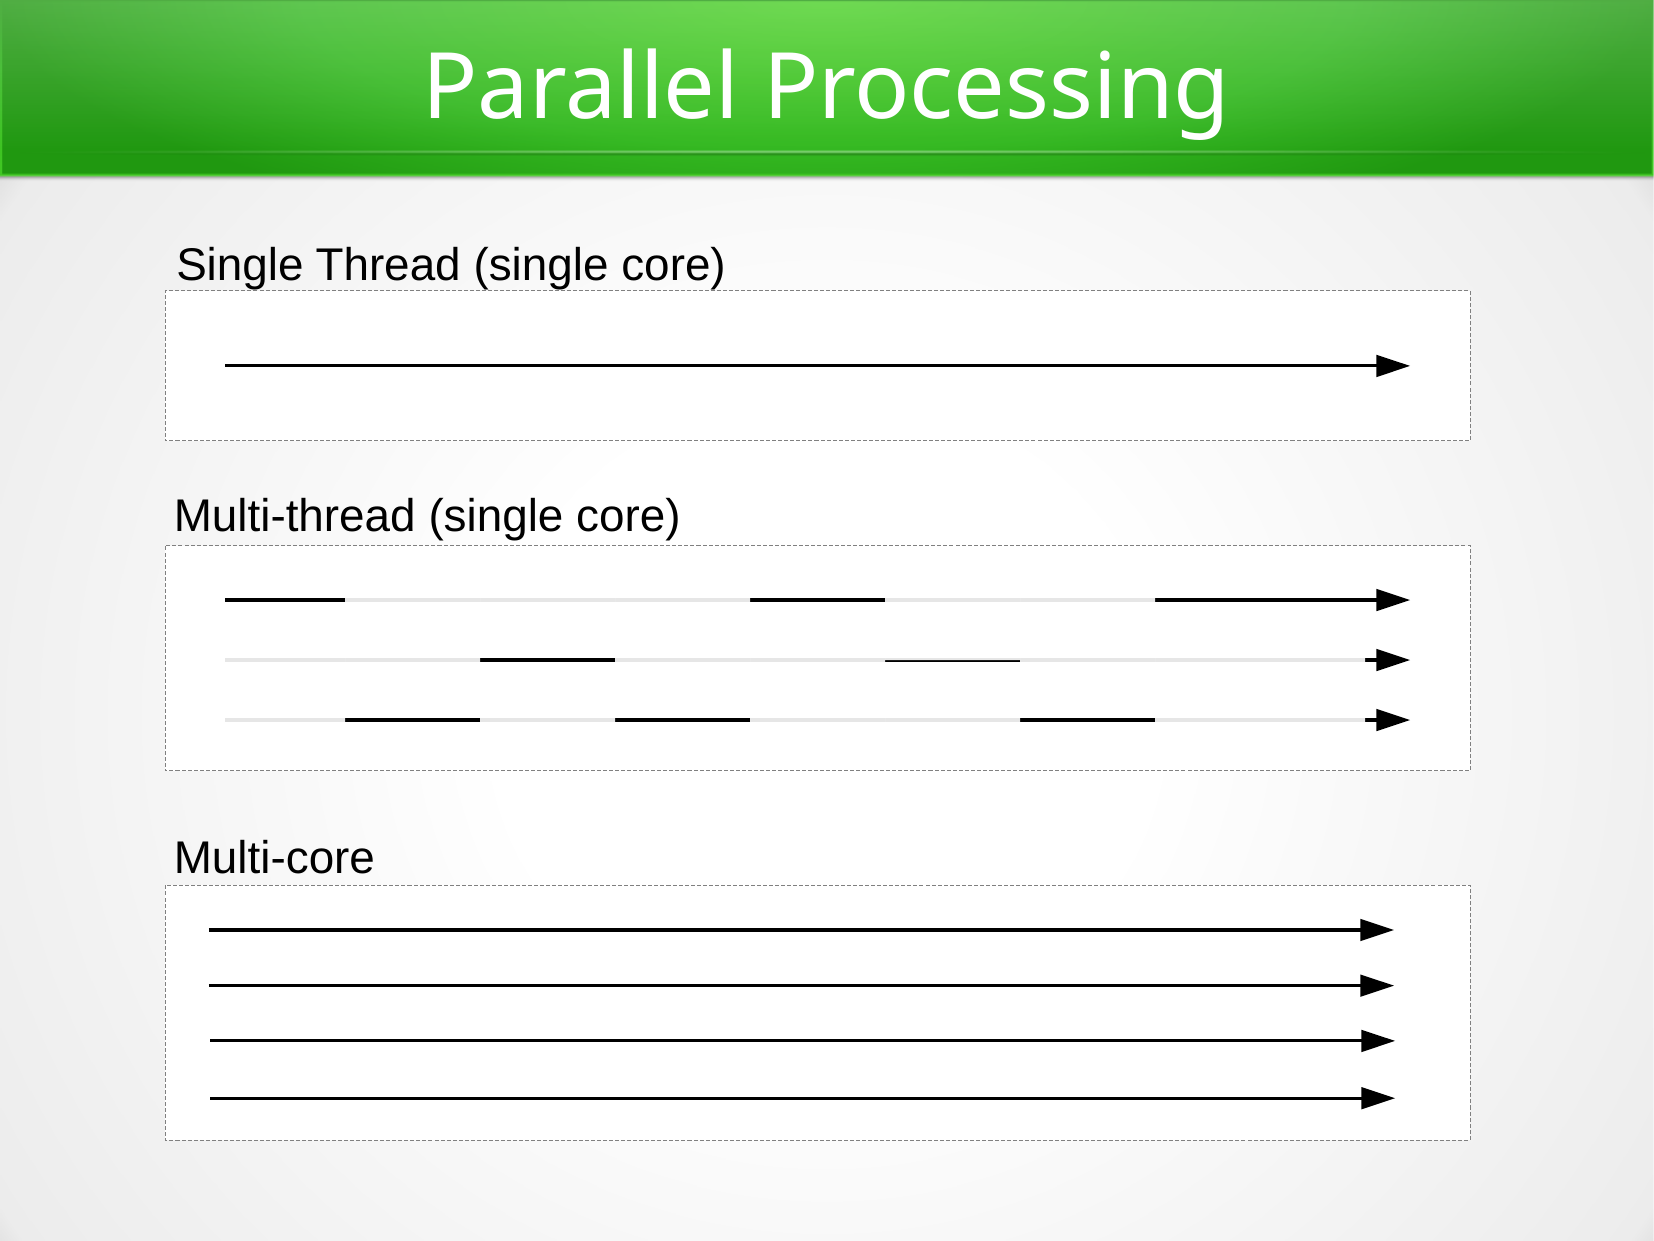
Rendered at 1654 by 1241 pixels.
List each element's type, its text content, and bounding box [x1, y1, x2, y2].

text_box Single Thread (single core) [161, 231, 871, 301]
text_box [165, 885, 1471, 1141]
text_box Multi-core [159, 825, 868, 894]
text_box Multi-thread (single core) [159, 482, 868, 552]
picture [0, 0, 1654, 1241]
text_box [165, 545, 1471, 771]
title Parallel Processing [82, 11, 1571, 154]
text_box [165, 290, 1471, 441]
